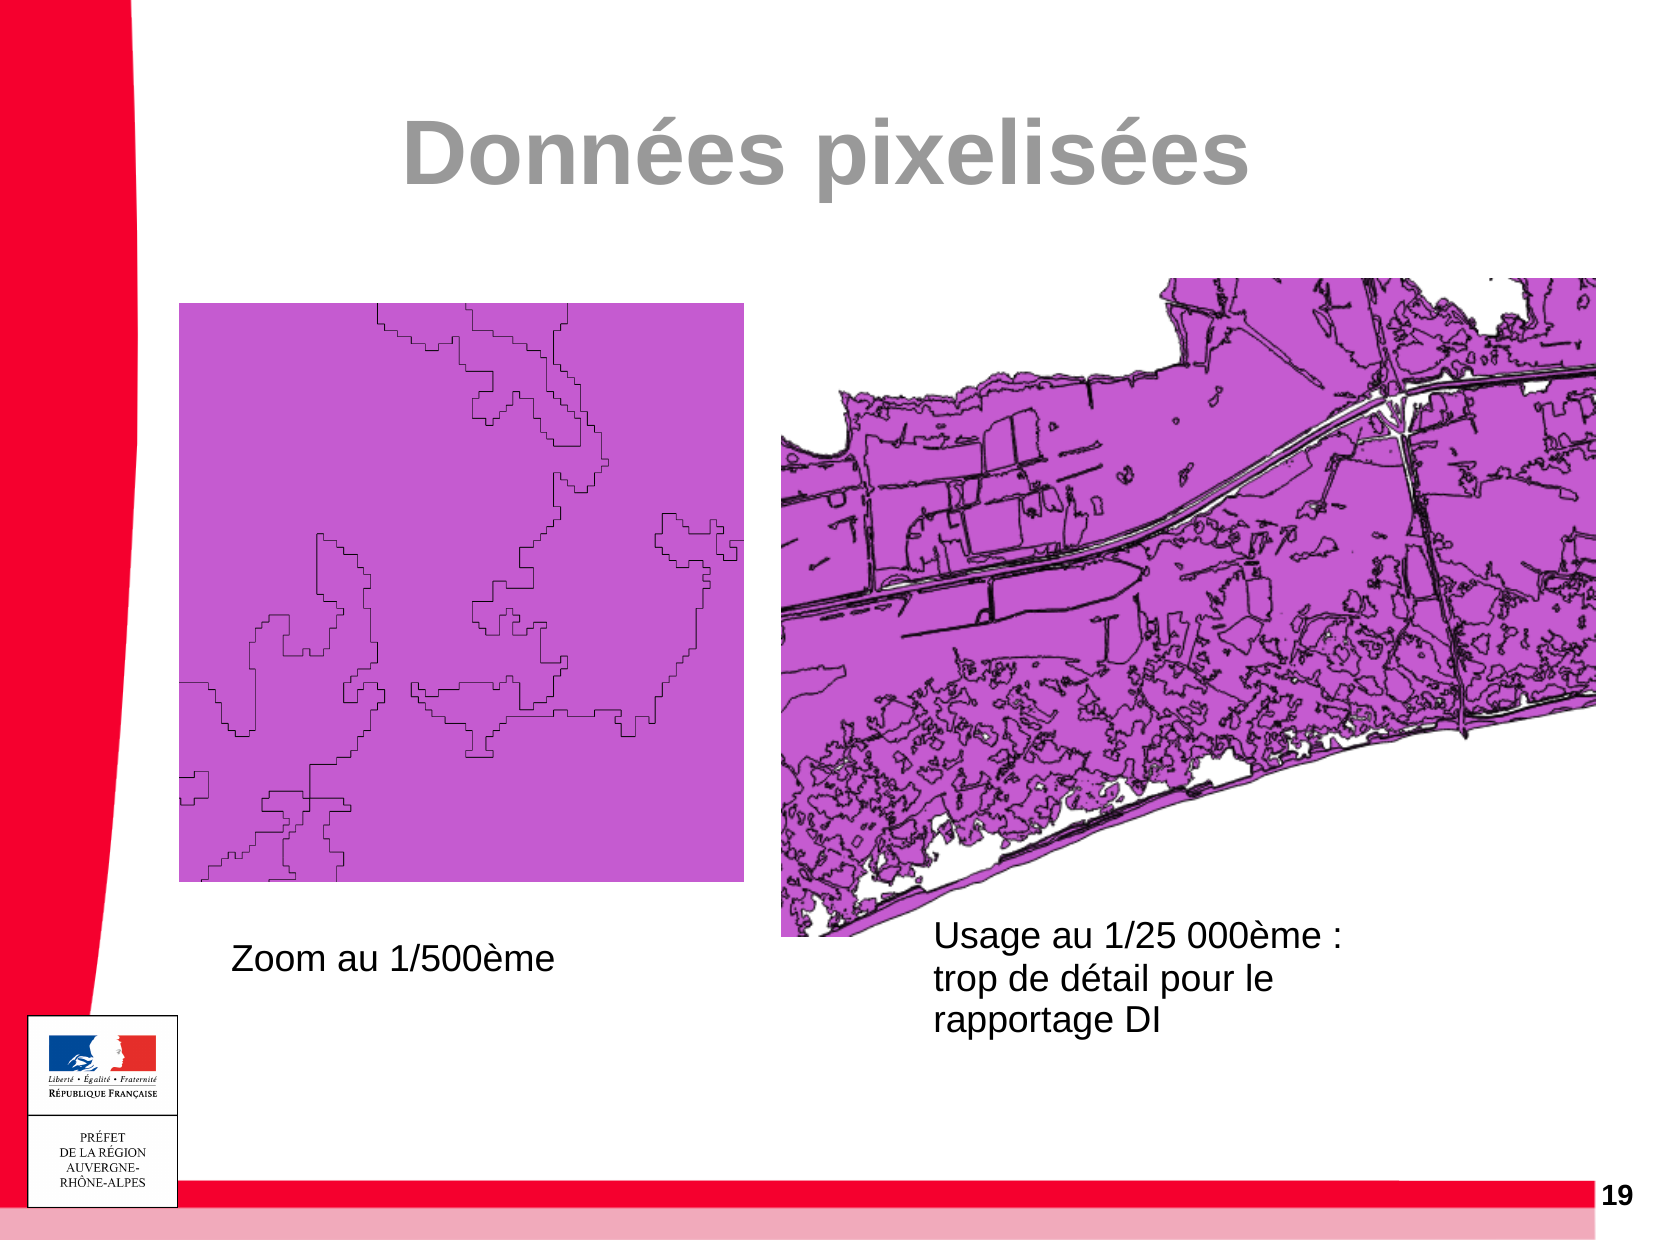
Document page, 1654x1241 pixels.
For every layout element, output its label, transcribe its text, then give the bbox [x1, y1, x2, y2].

title Données pixelisées [82, 49, 1571, 257]
text_box Usage au 1/25 000ème : trop de détail pour le rapportage DI [918, 907, 1394, 1049]
picture [0, 0, 1654, 1240]
text_box Zoom au 1/500ème [216, 929, 692, 1071]
